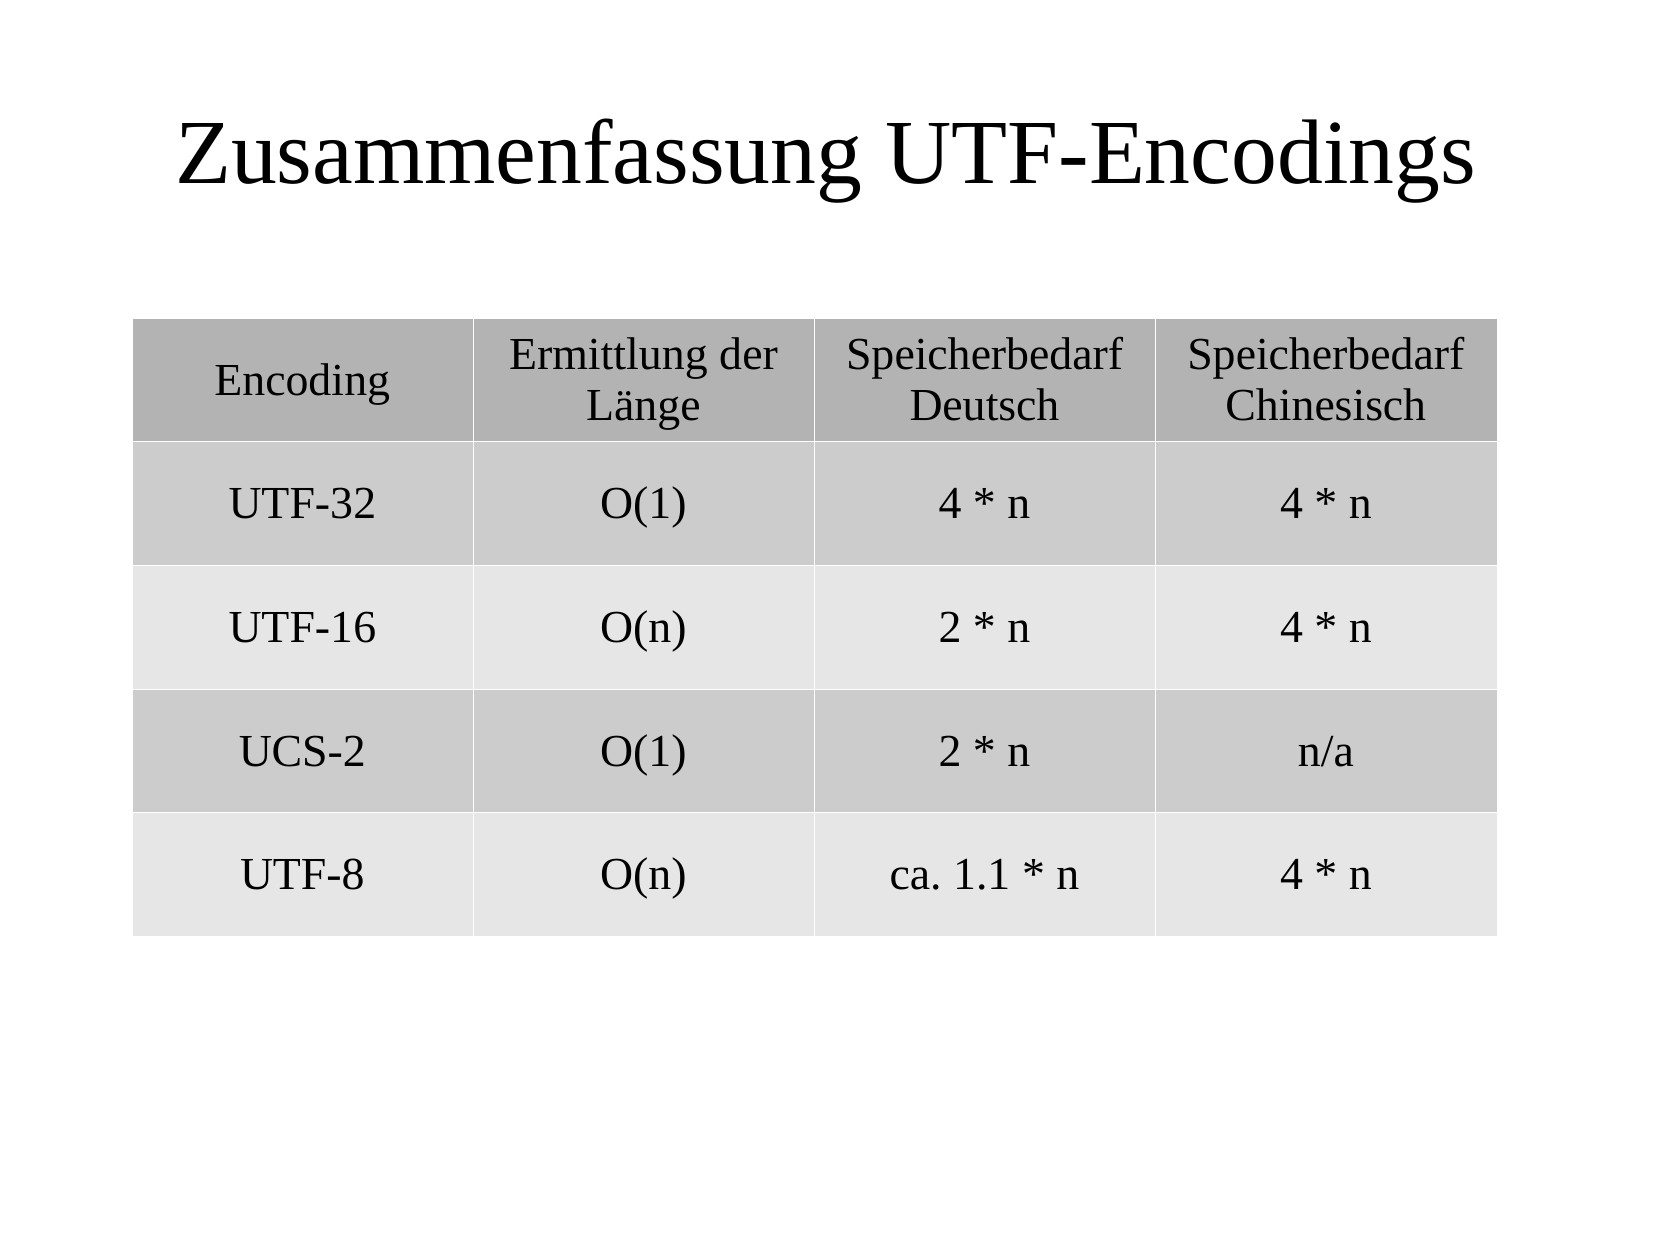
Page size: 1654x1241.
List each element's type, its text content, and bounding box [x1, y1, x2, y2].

table_cell 4 * n [815, 442, 1155, 565]
table_cell UTF-8 [133, 813, 473, 936]
table_cell O(n) [474, 566, 814, 689]
table_cell n/a [1156, 690, 1497, 812]
table_cell UTF-32 [133, 442, 473, 565]
table_cell O(1) [474, 690, 814, 812]
table_header Ermittlung der Länge [474, 319, 814, 441]
table_cell 2 * n [815, 690, 1155, 812]
table_header Speicherbedarf Chinesisch [1156, 319, 1497, 441]
table_cell UCS-2 [133, 690, 473, 812]
table_cell O(n) [474, 813, 814, 936]
table_cell O(1) [474, 442, 814, 565]
title Zusammenfassung UTF-Encodings [82, 49, 1571, 257]
table_cell UTF-16 [133, 566, 473, 689]
table_header Encoding [133, 319, 473, 441]
table_cell ca. 1.1 * n [815, 813, 1155, 936]
table_header Speicherbedarf Deutsch [815, 319, 1155, 441]
table_cell 2 * n [815, 566, 1155, 689]
table_cell 4 * n [1156, 813, 1497, 936]
table_cell 4 * n [1156, 566, 1497, 689]
table_cell 4 * n [1156, 442, 1497, 565]
